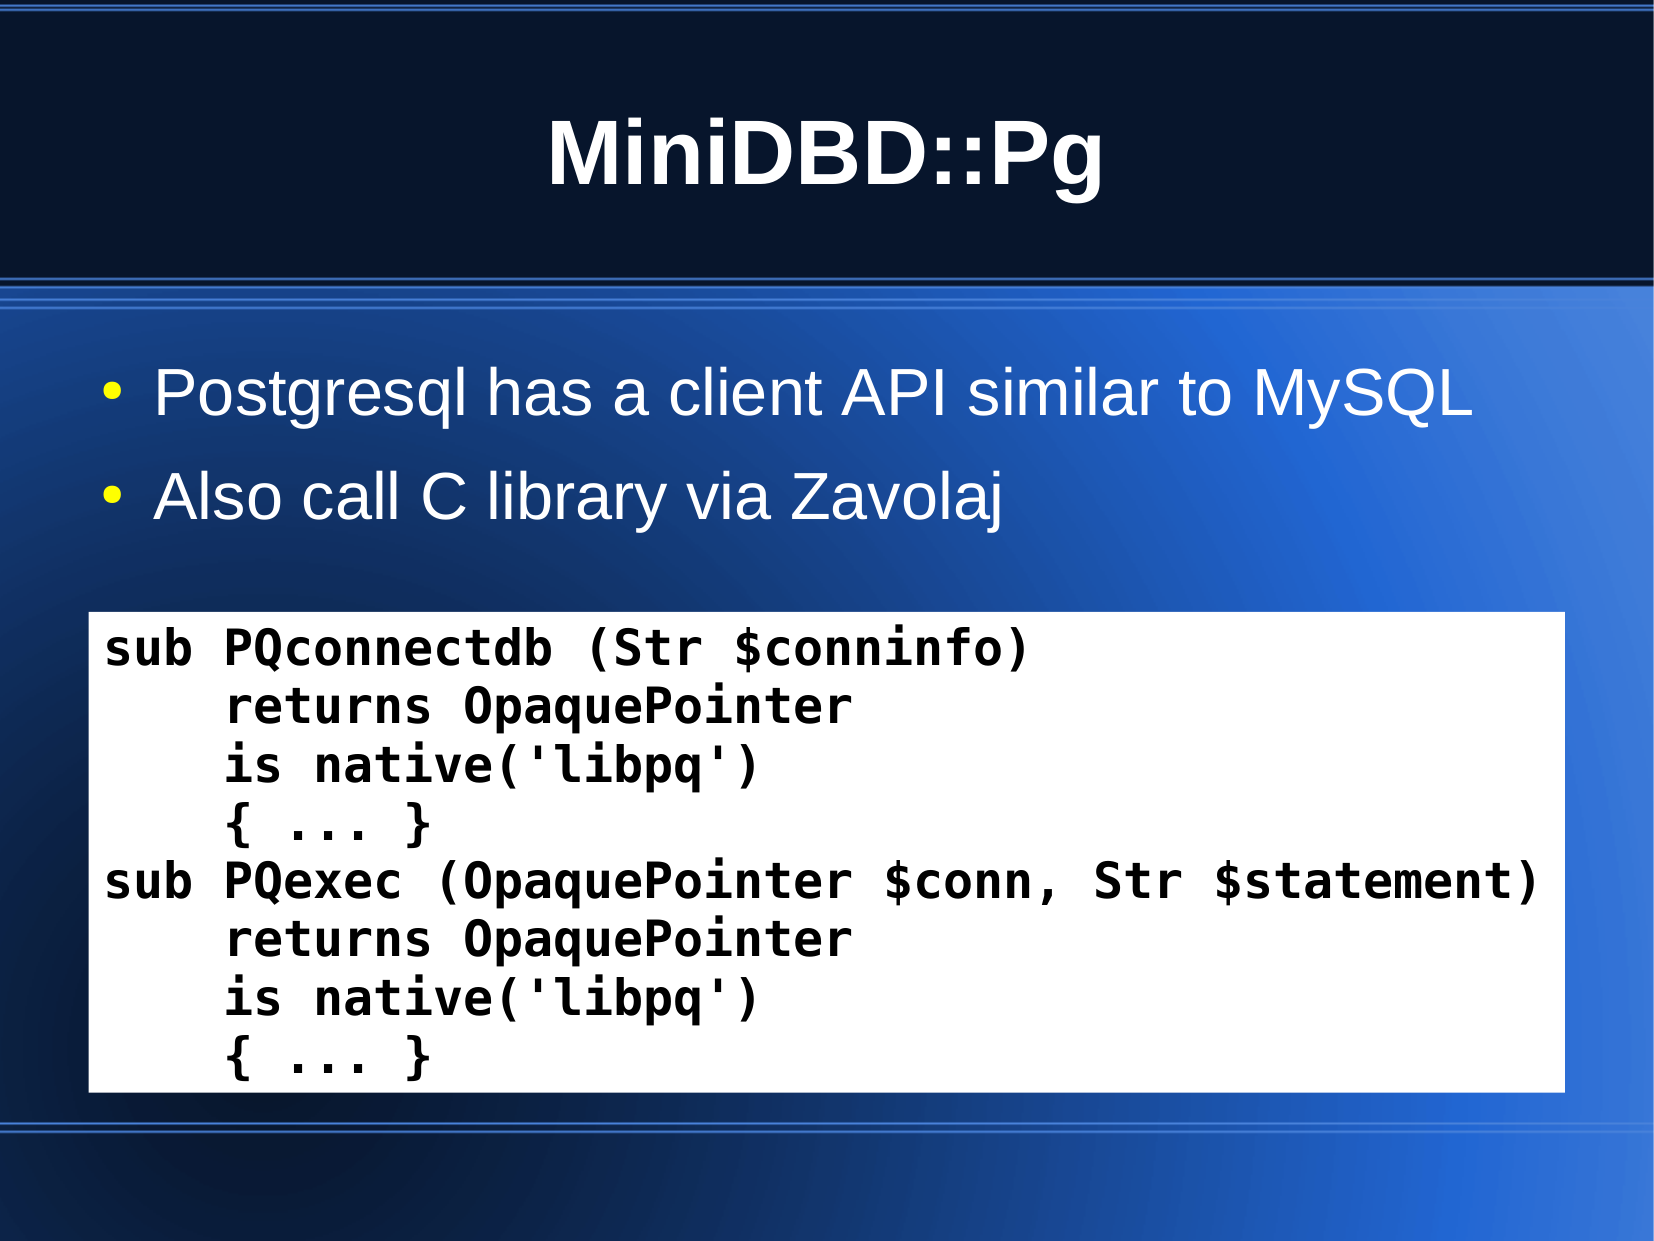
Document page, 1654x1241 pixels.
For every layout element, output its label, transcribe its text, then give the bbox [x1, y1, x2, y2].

title MiniDBD::Pg [82, 56, 1571, 250]
text_box sub PQconnectdb (Str $conninfo) returns OpaquePointer is native('libpq') { ... } sub PQexec (OpaquePointer $conn, Str $statement) returns OpaquePointer is native('libpq') { ... } [88, 611, 1565, 1093]
list Postgresql has a client API similar to MySQL Also call C library via Zavolaj [82, 355, 1571, 1159]
picture [0, 0, 1654, 1241]
